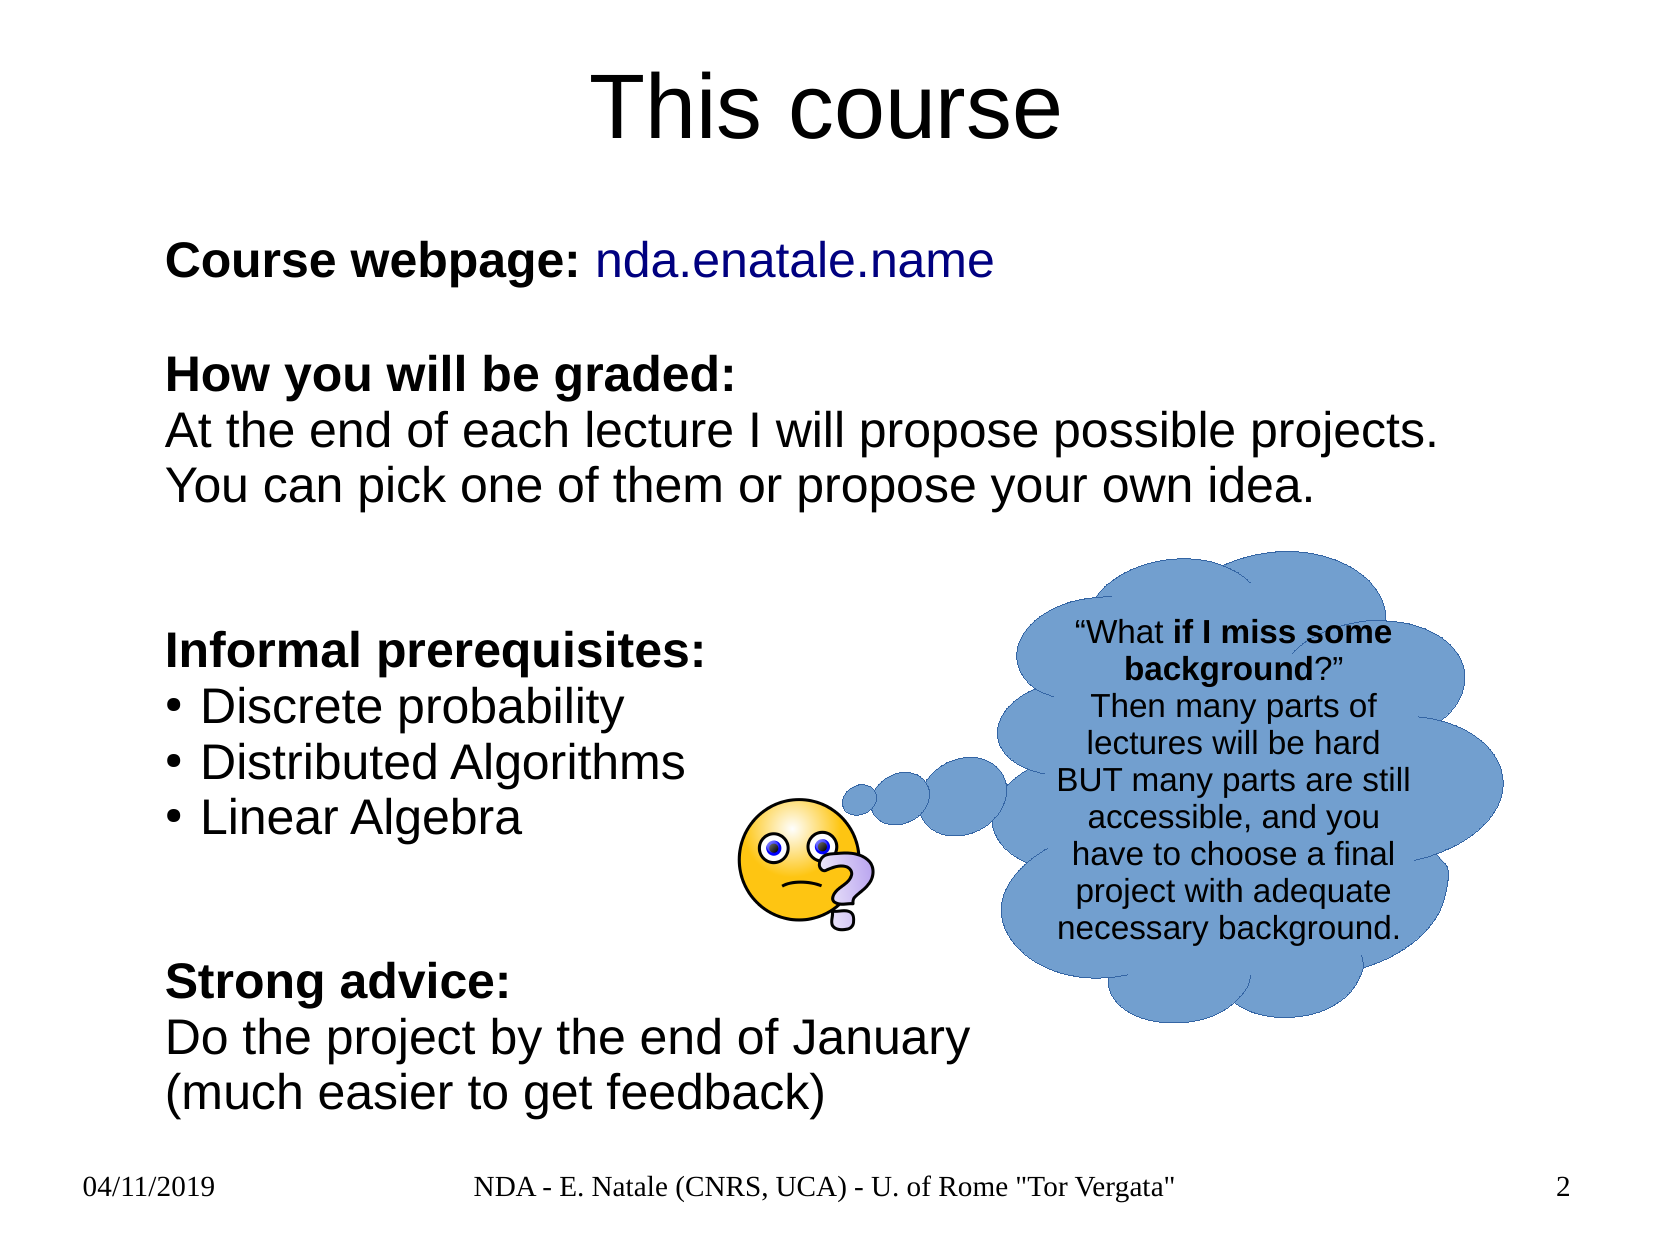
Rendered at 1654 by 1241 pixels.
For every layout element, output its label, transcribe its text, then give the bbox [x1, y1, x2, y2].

text_box [1061, 577, 1384, 605]
text_box [1130, 1013, 1219, 1023]
text_box [884, 618, 1038, 964]
text_box “What if I miss some background?” Then many parts of lectures will be hard BUT many parts are still accessible, and you have to choose a final project with adequate necessary background. [1038, 605, 1429, 1013]
text_box Informal prerequisites: Discrete probability Distributed Algorithms Linear Algebra [150, 615, 826, 909]
title This course [82, 49, 1571, 165]
text_box [1254, 1013, 1316, 1018]
picture [705, 779, 887, 945]
text_box How you will be graded: At the end of each lecture I will propose possible projects. You can pick one of them or propose your own idea. [150, 338, 1501, 577]
text_box Strong advice: Do the project by the end of January (much easier to get feedback) [150, 945, 991, 1128]
text_box [1429, 630, 1504, 928]
text_box Course webpage: nda.enatale.name [150, 225, 1096, 301]
